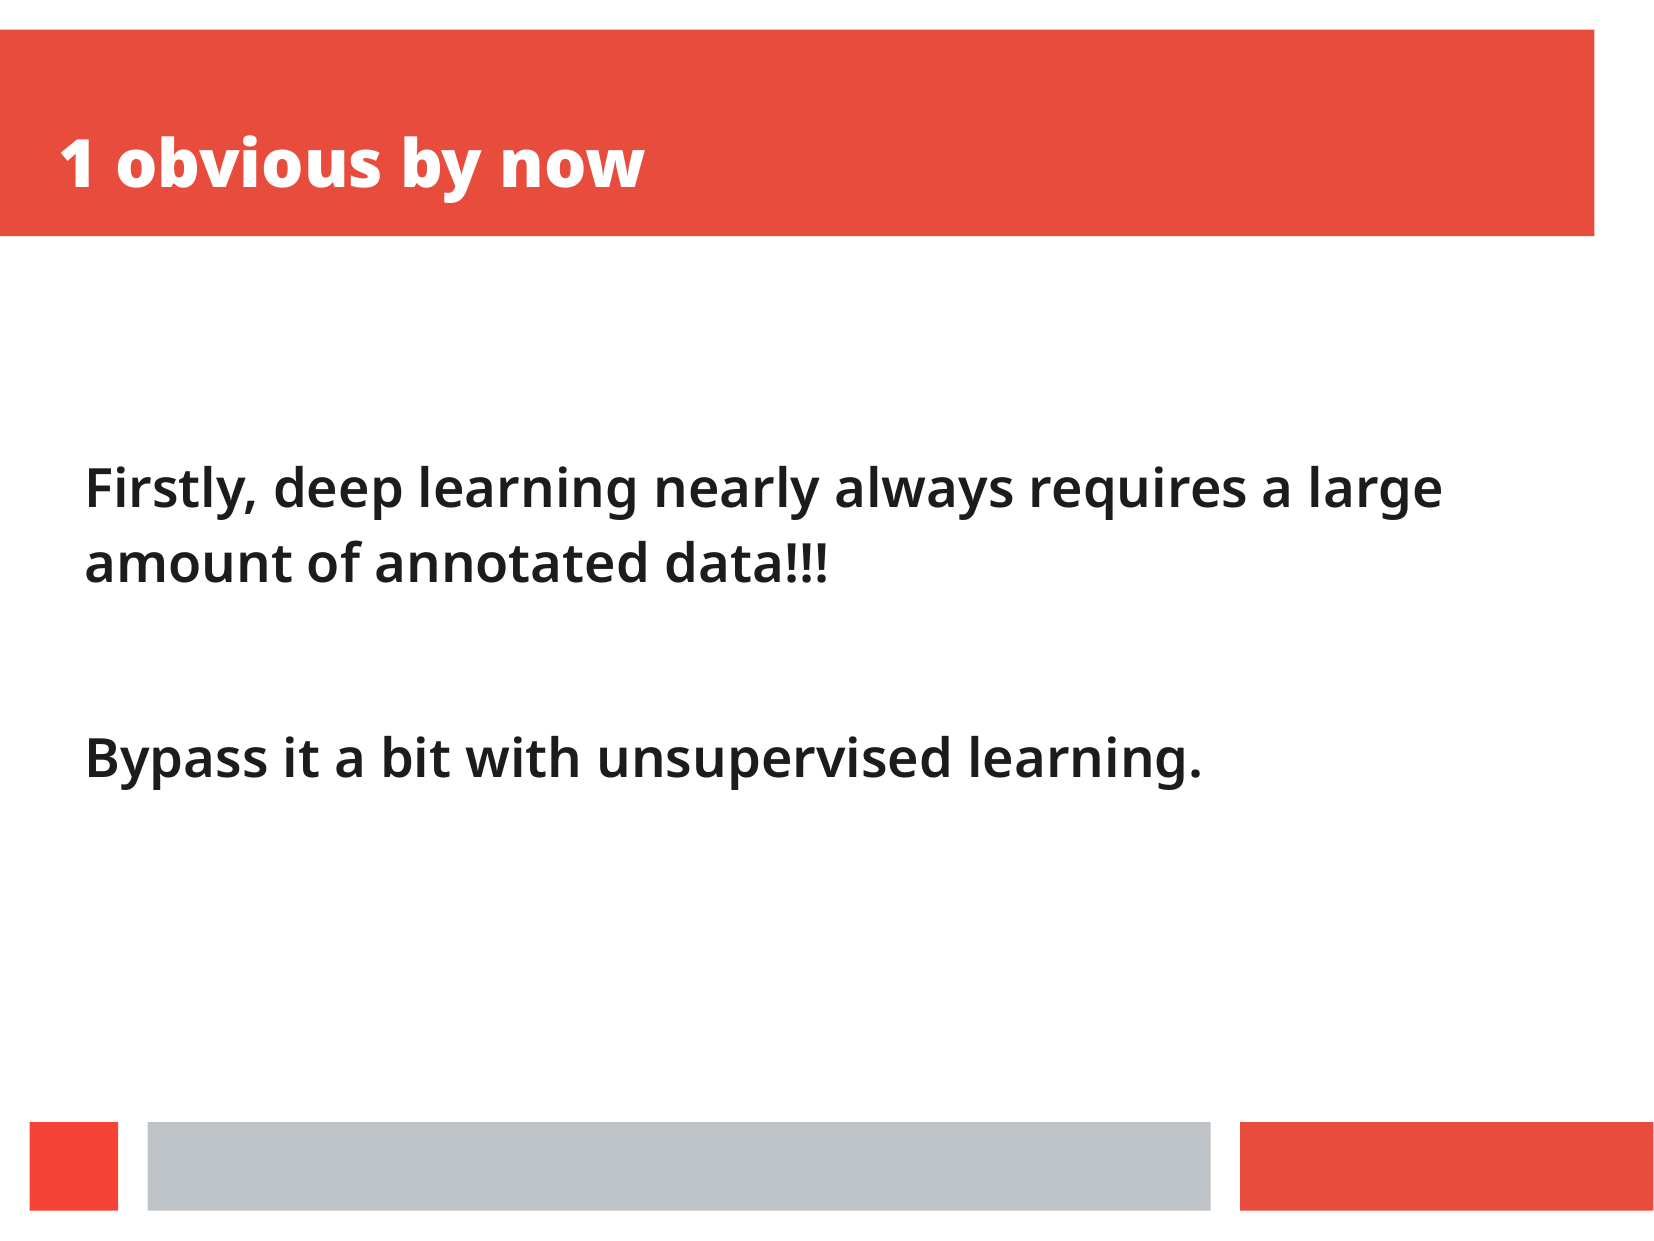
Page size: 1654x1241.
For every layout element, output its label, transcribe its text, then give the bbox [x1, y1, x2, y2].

list Firstly, deep learning nearly always requires a large amount of annotated data!!! Bypass it a bit with unsupervised learning. [84, 450, 1591, 1218]
title 1 obvious by now [59, 59, 1595, 207]
